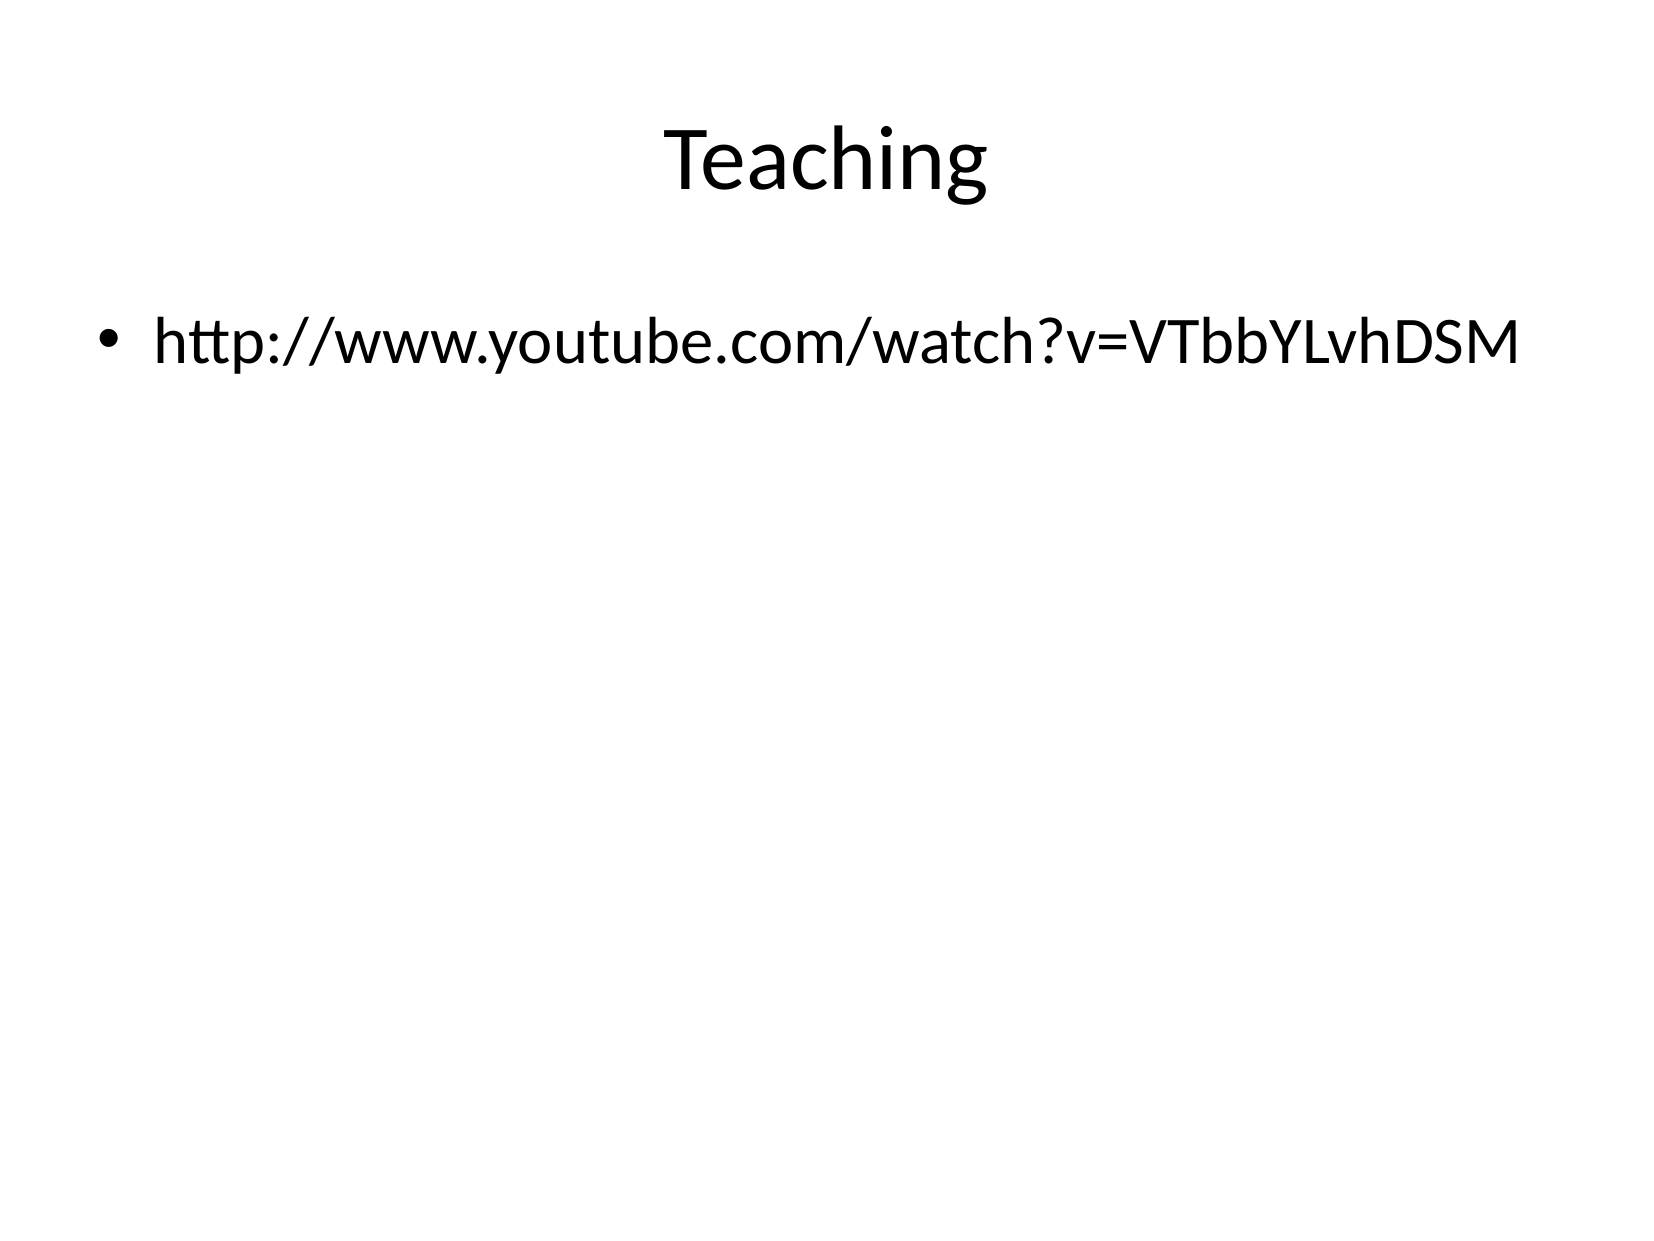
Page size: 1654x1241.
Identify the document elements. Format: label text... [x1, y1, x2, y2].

list http://www.youtube.com/watch?v=VTbbYLvhDSM [82, 289, 1571, 1108]
title Teaching [82, 49, 1571, 257]
